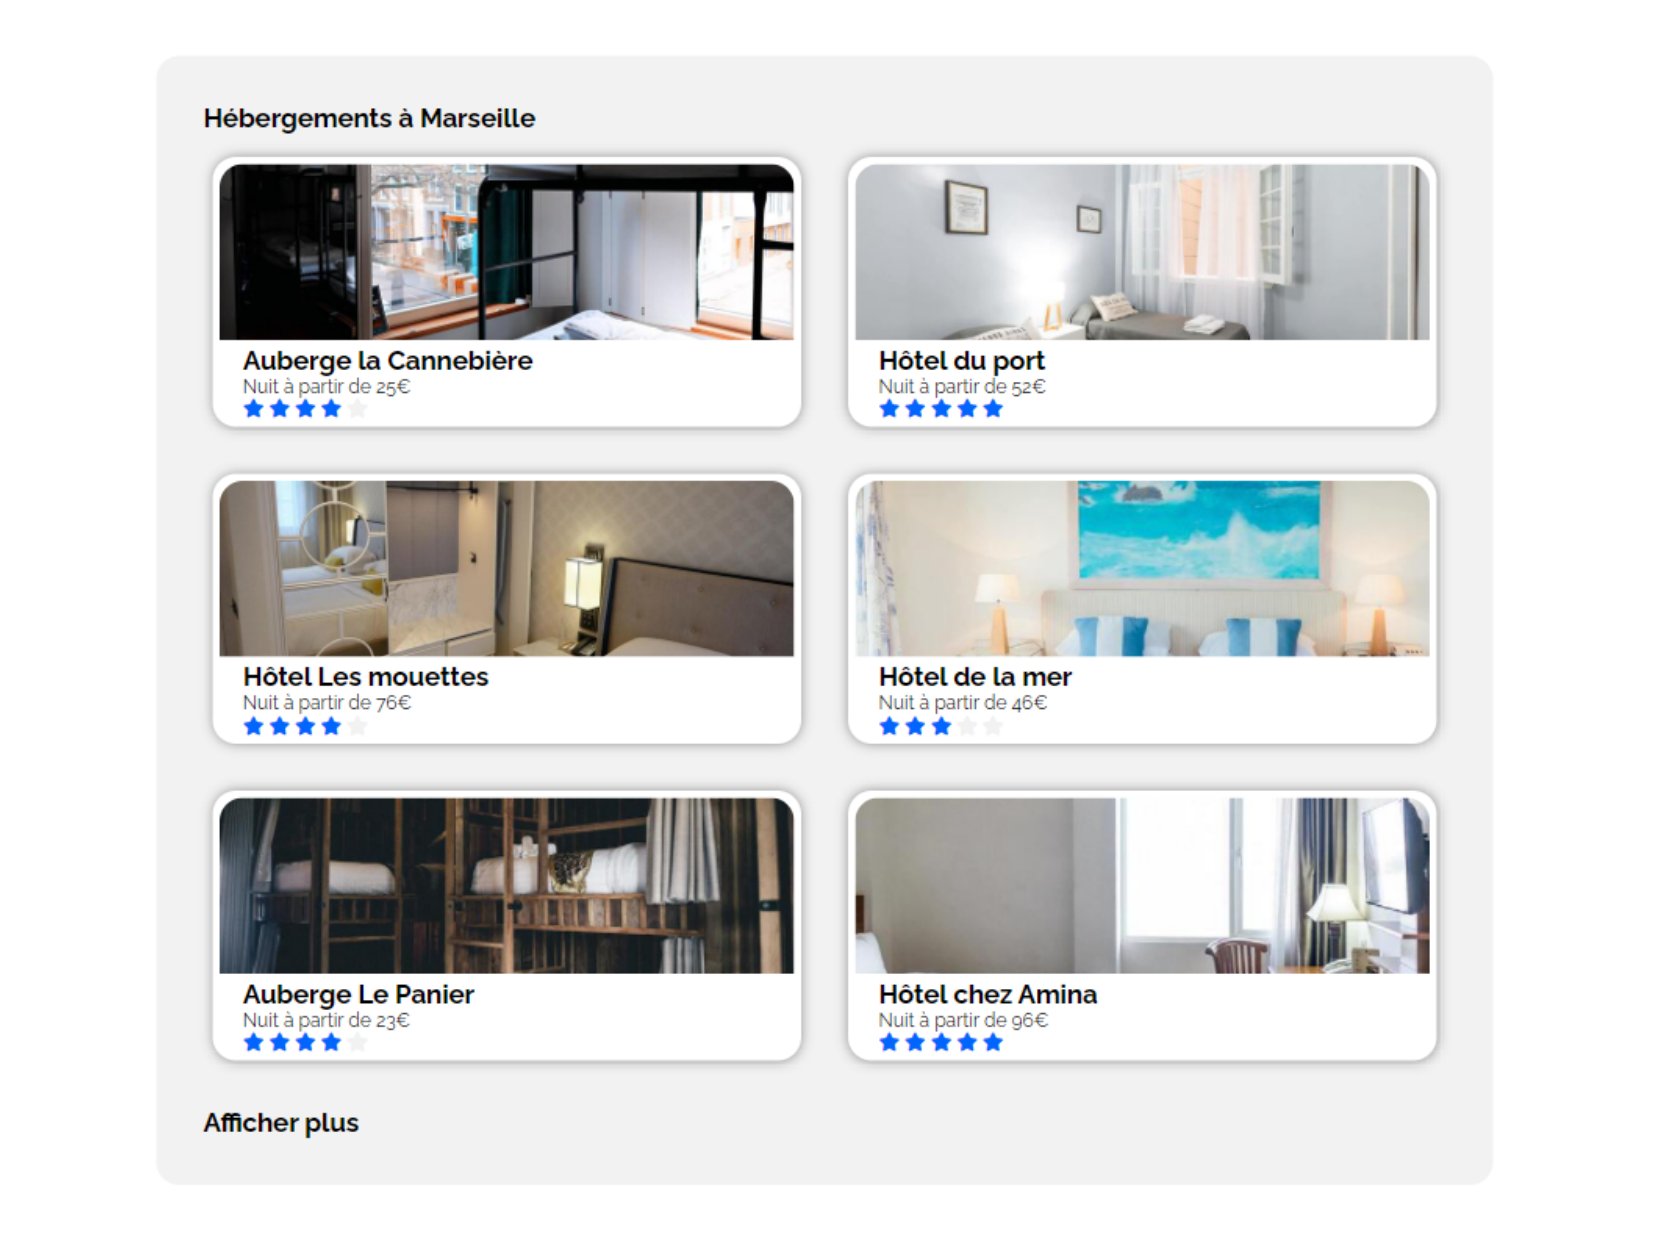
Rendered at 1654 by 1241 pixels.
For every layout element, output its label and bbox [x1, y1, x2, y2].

picture [148, 43, 1505, 1204]
